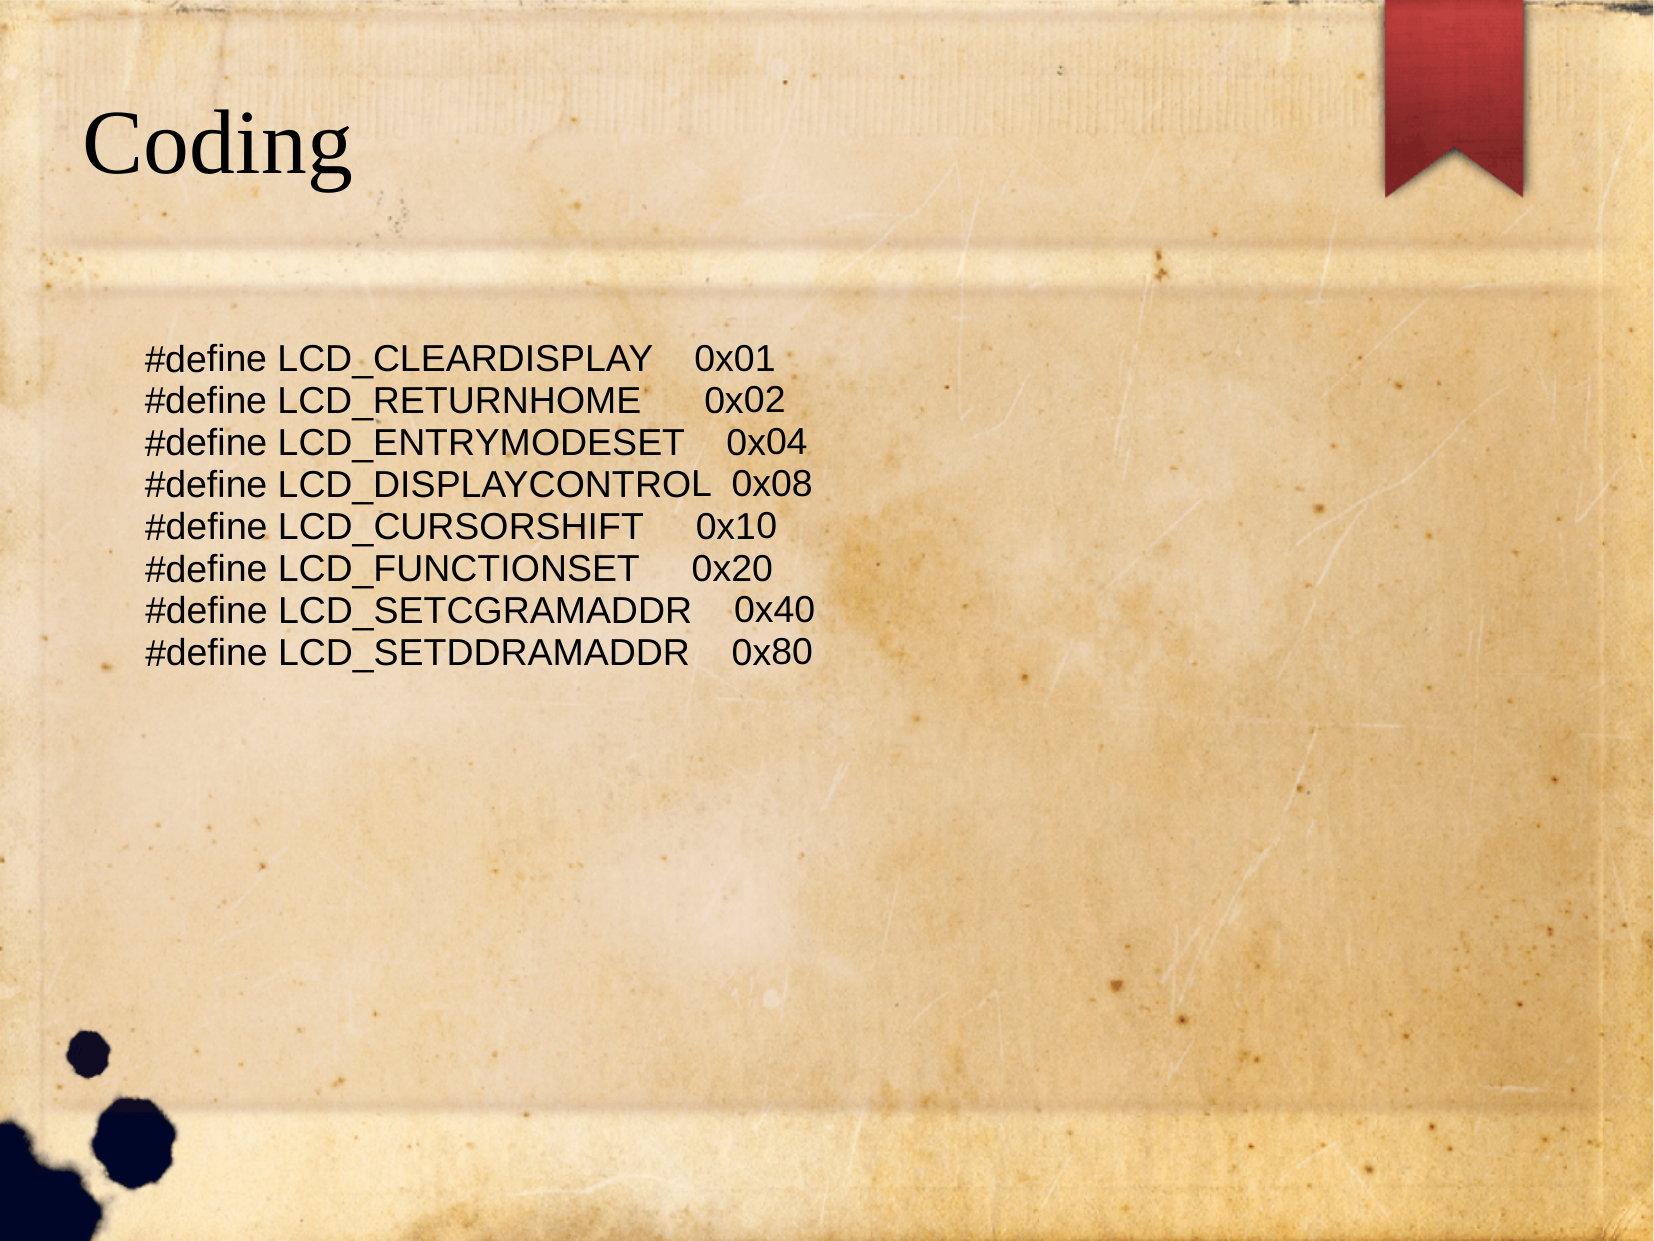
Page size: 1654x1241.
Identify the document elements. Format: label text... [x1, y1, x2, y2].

text_box #define LCD_CLEARDISPLAY 0x01 #define LCD_RETURNHOME 0x02 #define LCD_ENTRYMODESET 0x04 #define LCD_DISPLAYCONTROL 0x08 #define LCD_CURSORSHIFT 0x10 #define LCD_FUNCTIONSET 0x20 #define LCD_SETCGRAMADDR 0x40 #define LCD_SETDDRAMADDR 0x80 [129, 327, 1238, 1016]
picture [0, 0, 1654, 1241]
title Coding [82, 49, 1347, 237]
